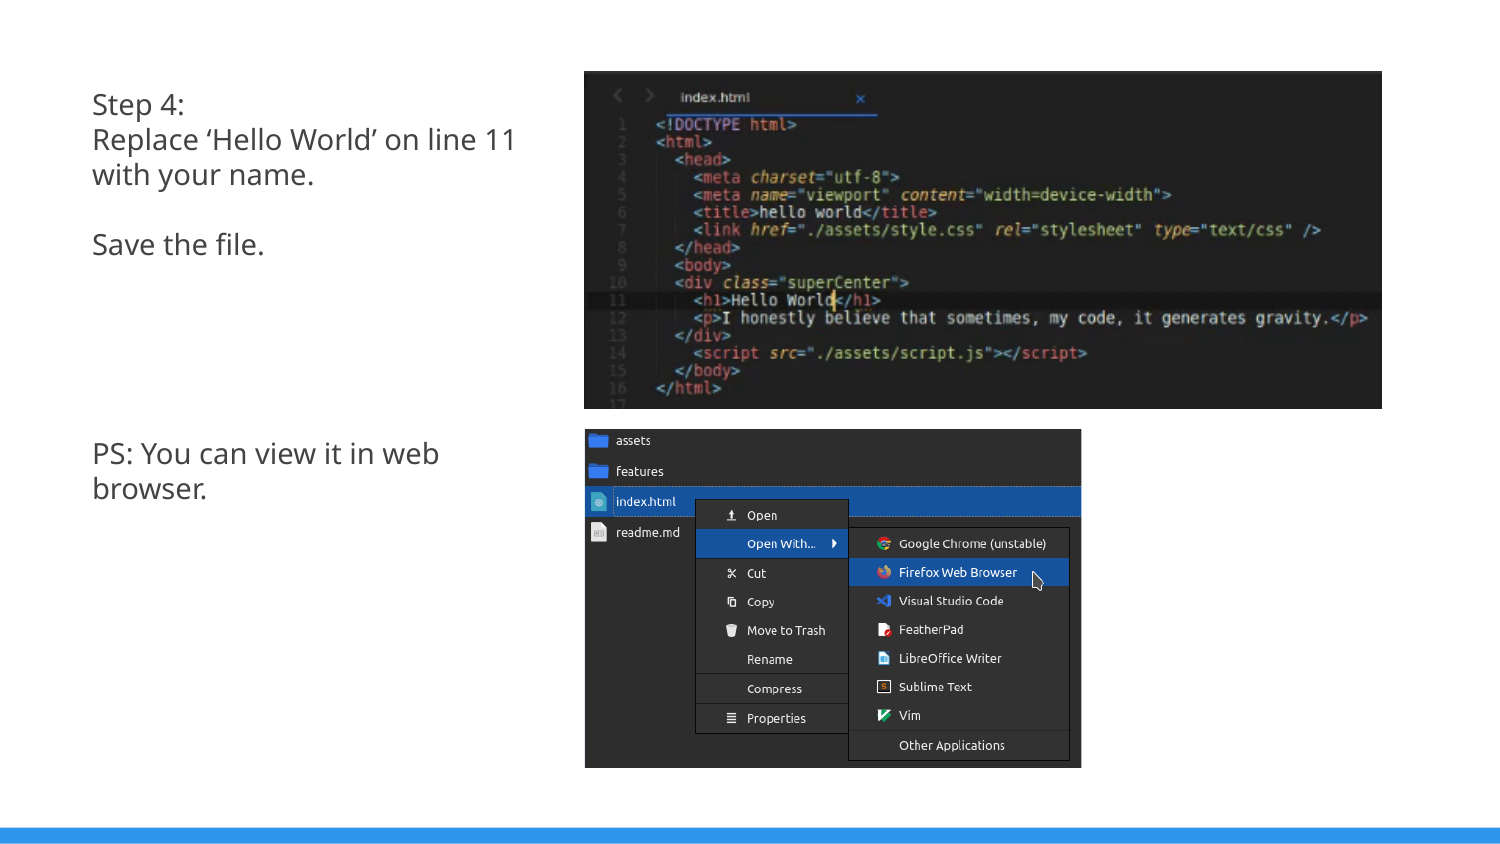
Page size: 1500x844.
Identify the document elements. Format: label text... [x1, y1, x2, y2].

text_box Step 4: Replace ‘Hello World’ on line 11 with your name. Save the file. PS: You can view it in web browser. [77, 71, 544, 521]
picture [584, 71, 1382, 409]
picture [584, 429, 1082, 768]
